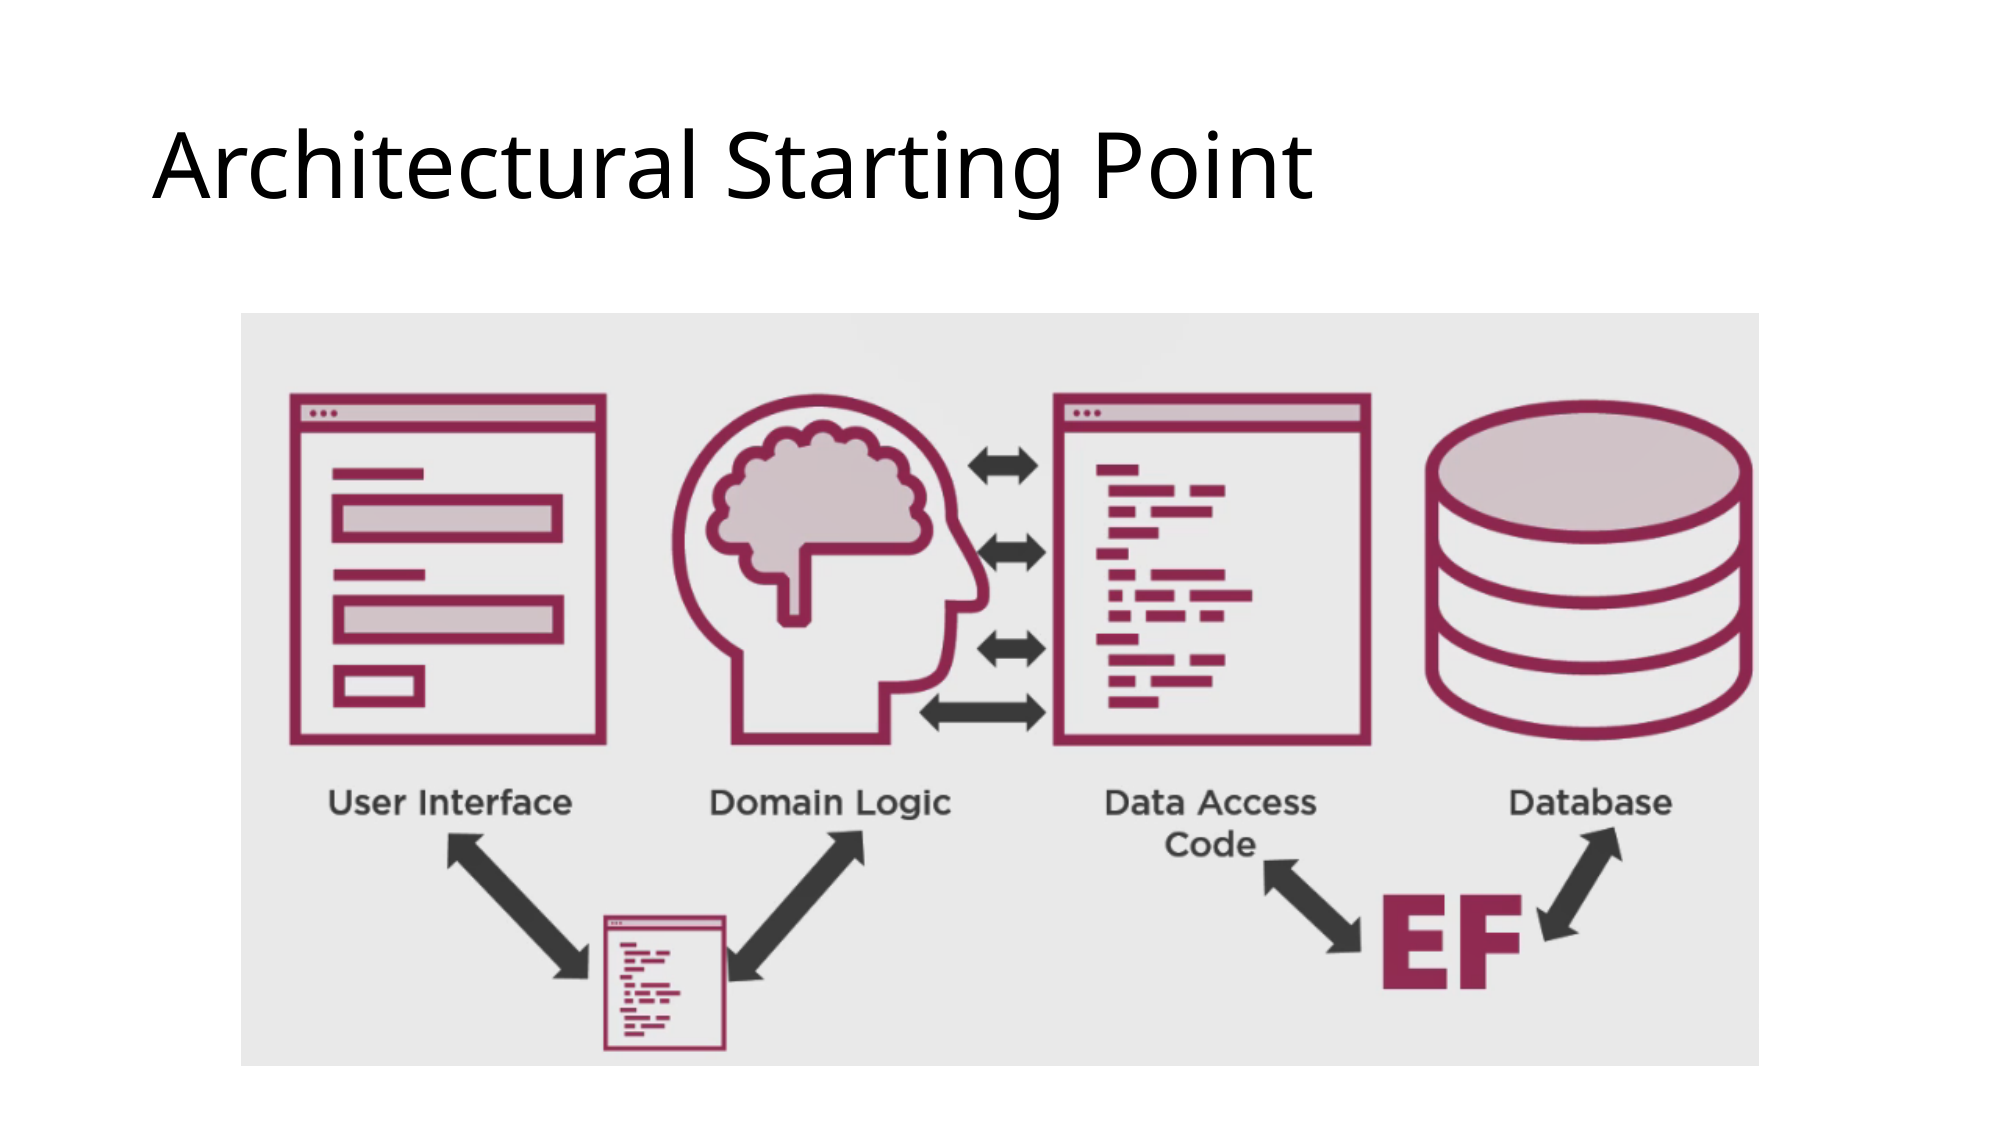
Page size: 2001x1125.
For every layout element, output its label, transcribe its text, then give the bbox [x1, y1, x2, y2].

title Architectural Starting Point [137, 59, 1863, 278]
picture [241, 313, 1759, 1066]
